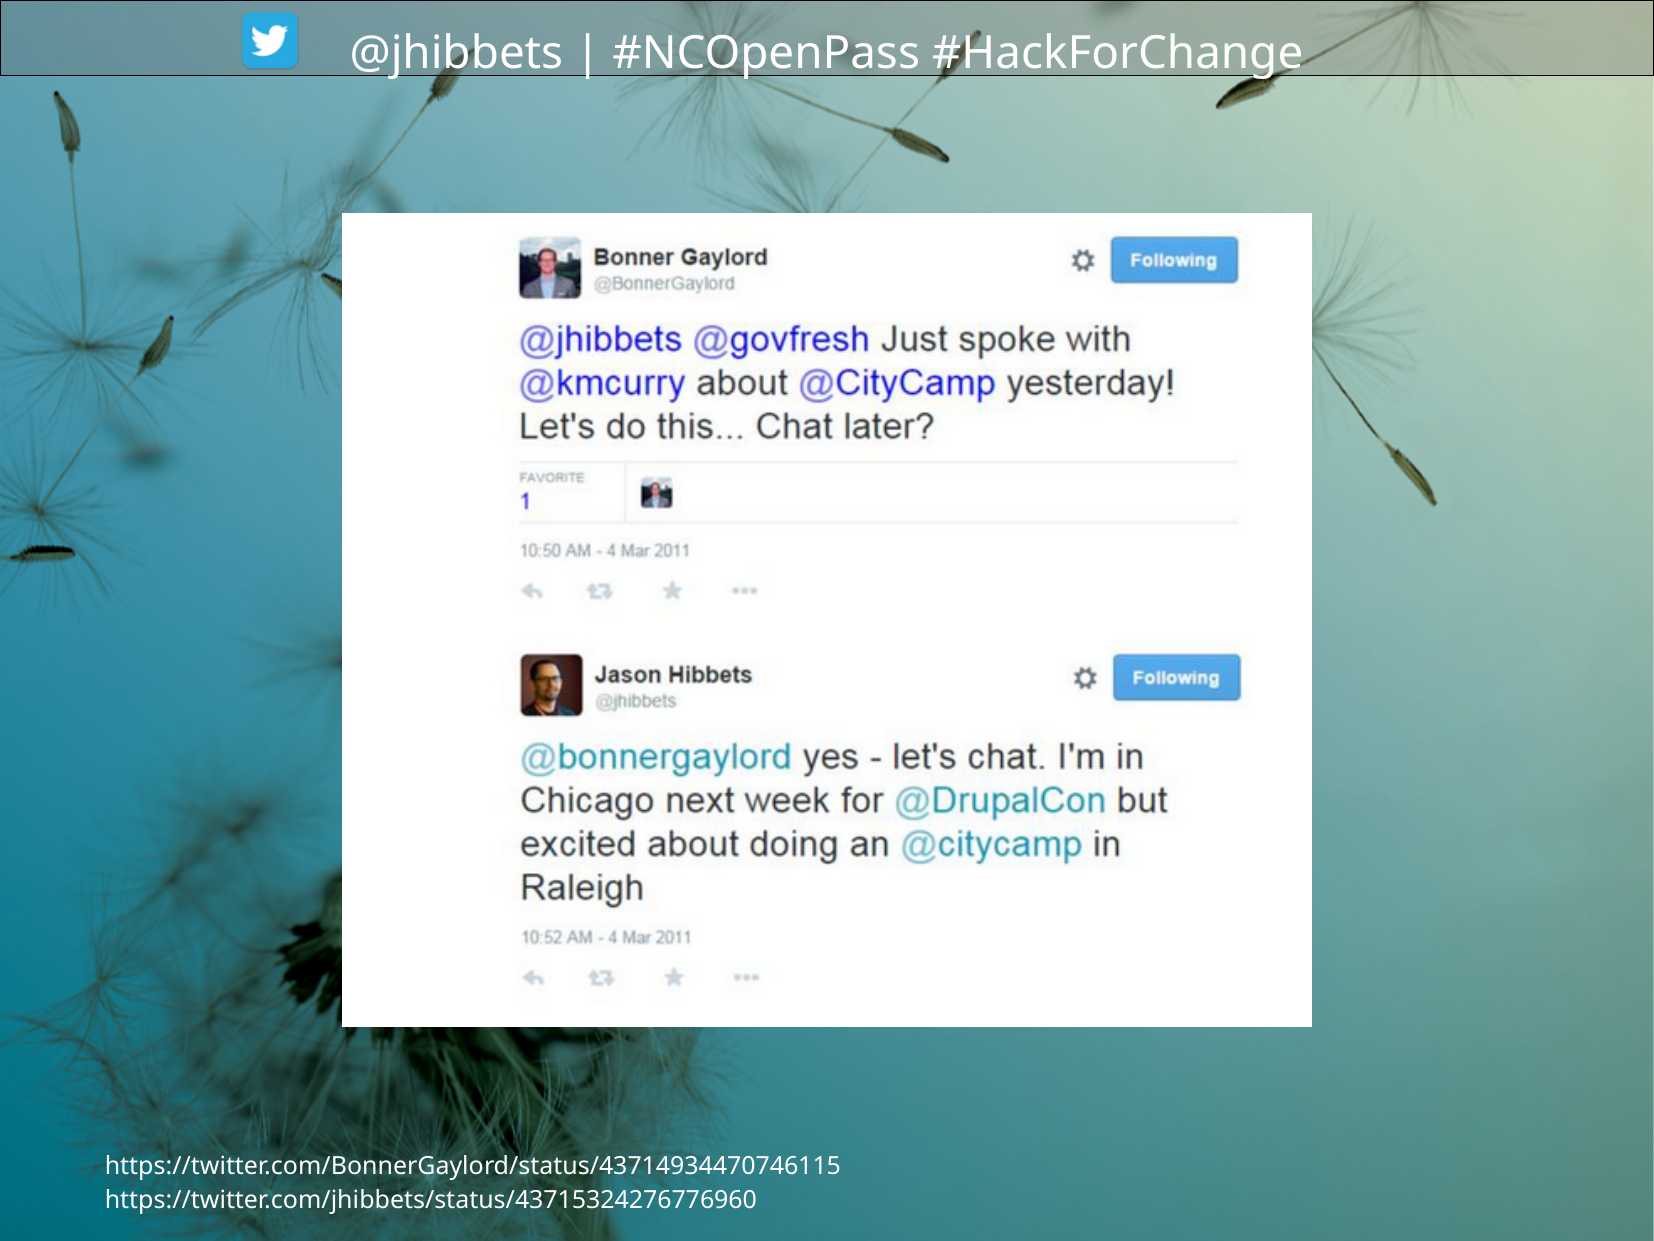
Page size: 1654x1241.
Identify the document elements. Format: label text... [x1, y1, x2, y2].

picture [240, 11, 301, 72]
text_box https://twitter.com/BonnerGaylord/status/43714934470746115 https://twitter.com/jhibbets/status/43715324276776960 [90, 1140, 855, 1205]
picture [0, 76, 1654, 1241]
